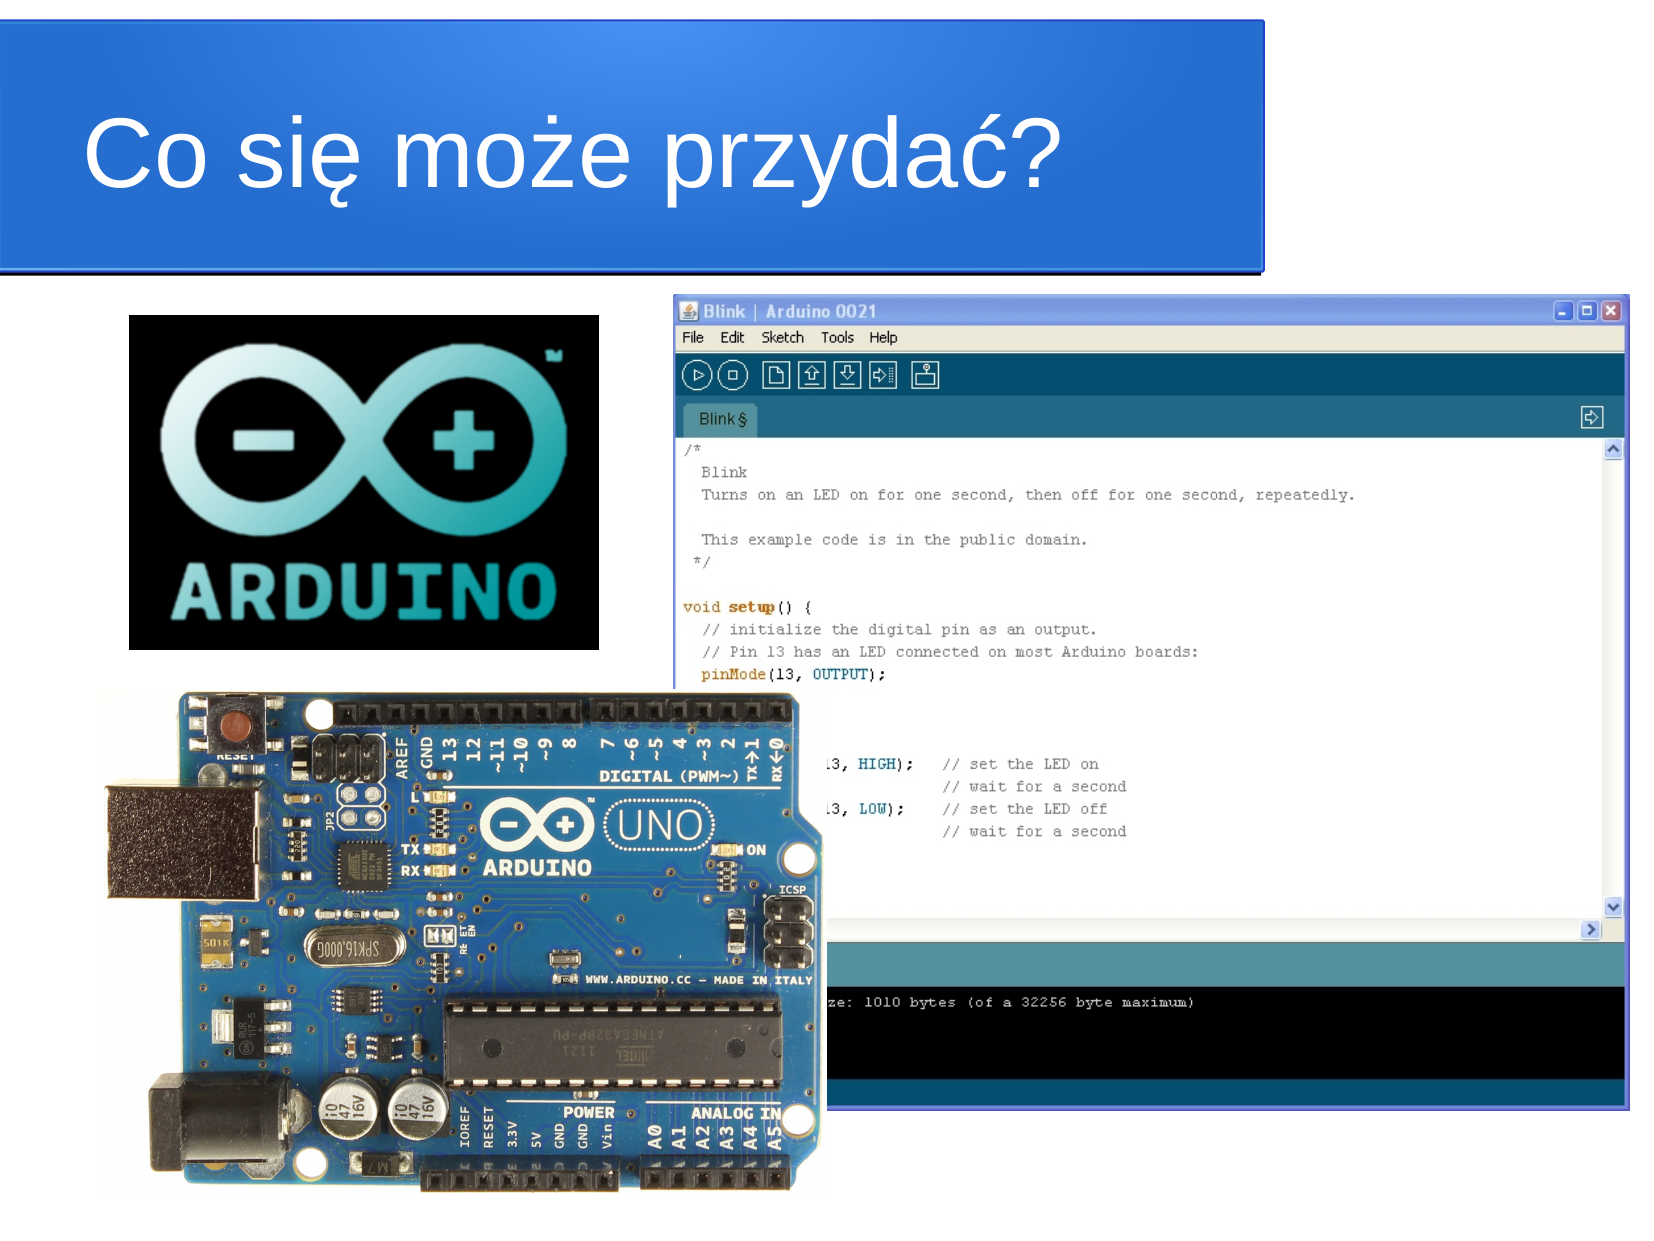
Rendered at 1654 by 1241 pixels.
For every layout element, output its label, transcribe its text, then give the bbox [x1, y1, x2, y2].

title Co się może przydać? [82, 49, 1250, 257]
picture [98, 294, 1630, 1193]
picture [129, 315, 599, 650]
